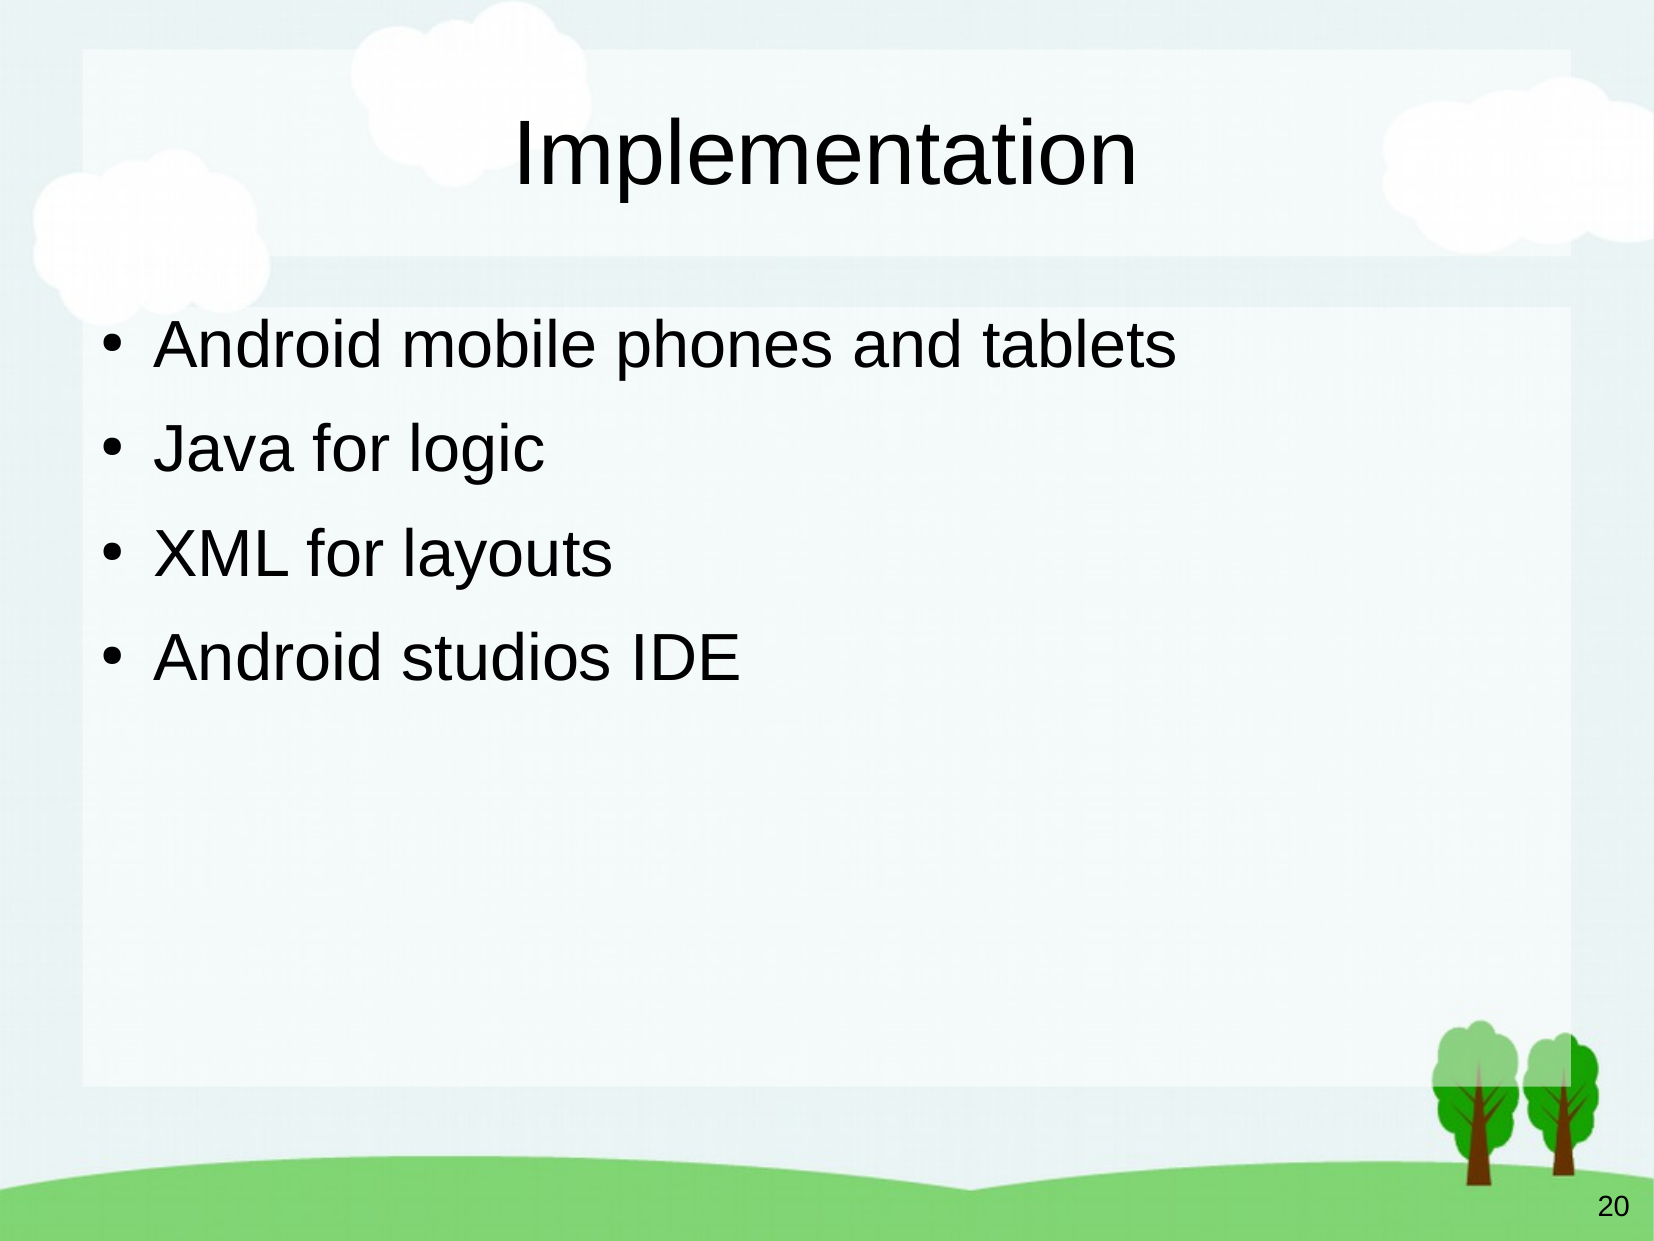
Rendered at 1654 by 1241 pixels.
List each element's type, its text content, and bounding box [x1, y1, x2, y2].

title Implementation [82, 49, 1571, 257]
picture [0, 0, 1654, 1241]
list Android mobile phones and tablets Java for logic XML for layouts Android studios IDE [82, 307, 1571, 1087]
